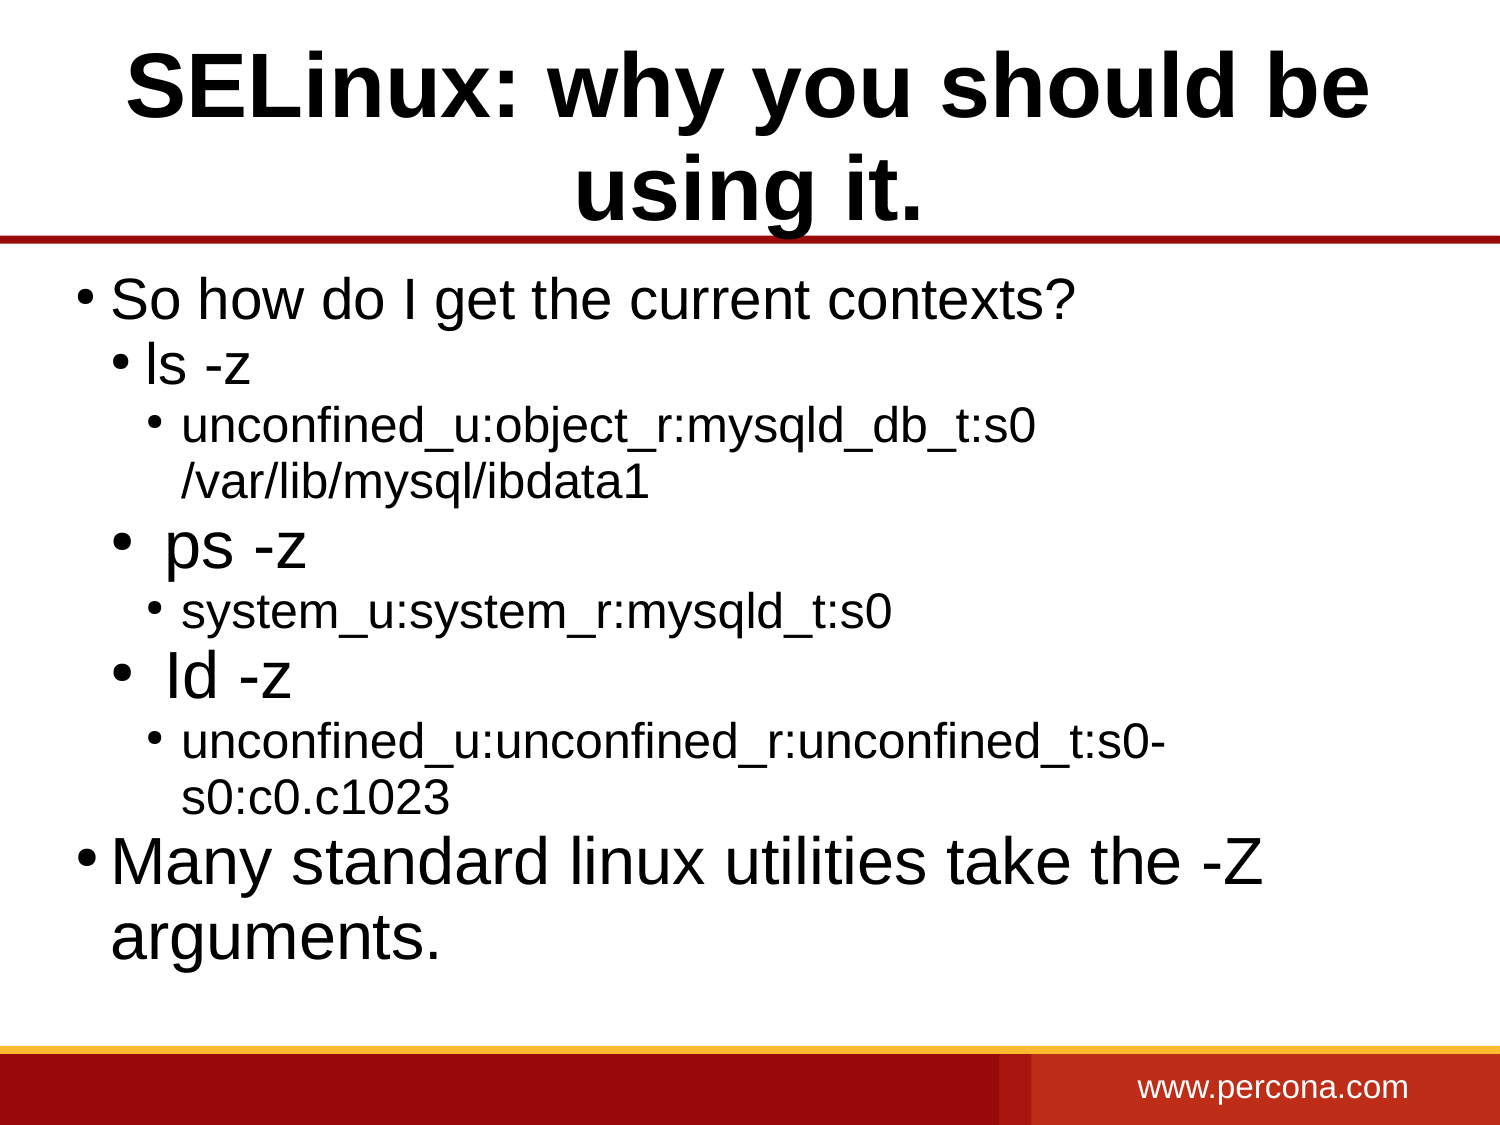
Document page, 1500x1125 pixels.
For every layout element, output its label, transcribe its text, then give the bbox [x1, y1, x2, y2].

text_box So how do I get the current contexts? ls -z unconfined_u:object_r:mysqld_db_t:s0 /var/lib/mysql/ibdata1 ps -z system_u:system_r:mysqld_t:s0 Id -z unconfined_u:unconfined_r:unconfined_t:s0-s0:c0.c1023 Many standard linux utilities take the -Z arguments. [75, 263, 1425, 1006]
text_box SELinux: why you should be using it. [75, 44, 1425, 233]
